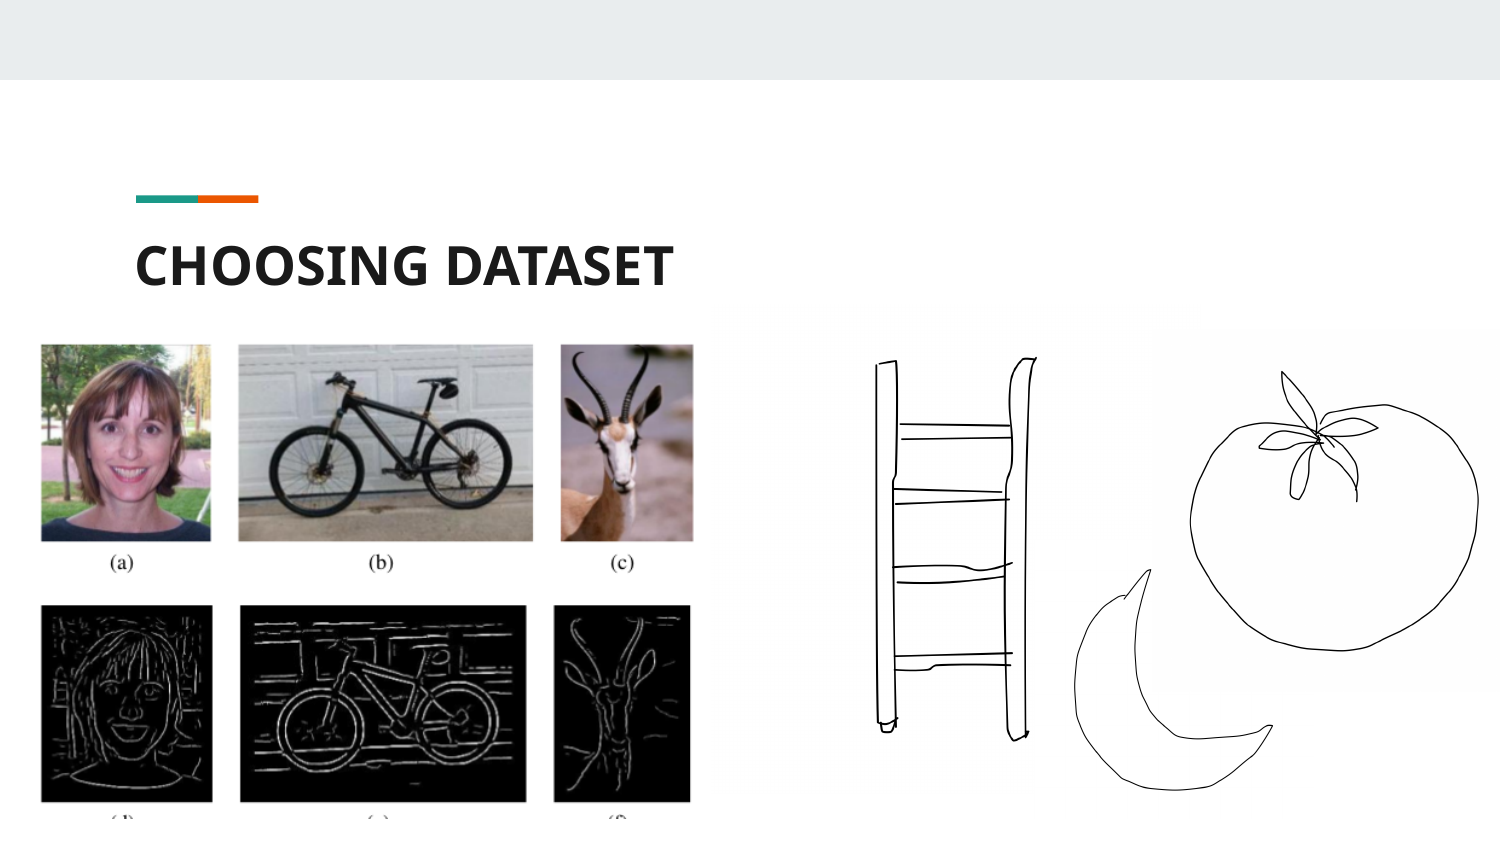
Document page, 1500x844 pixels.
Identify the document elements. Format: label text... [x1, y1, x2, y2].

title CHOOSING DATASET [119, 216, 1381, 305]
picture [24, 304, 1500, 819]
